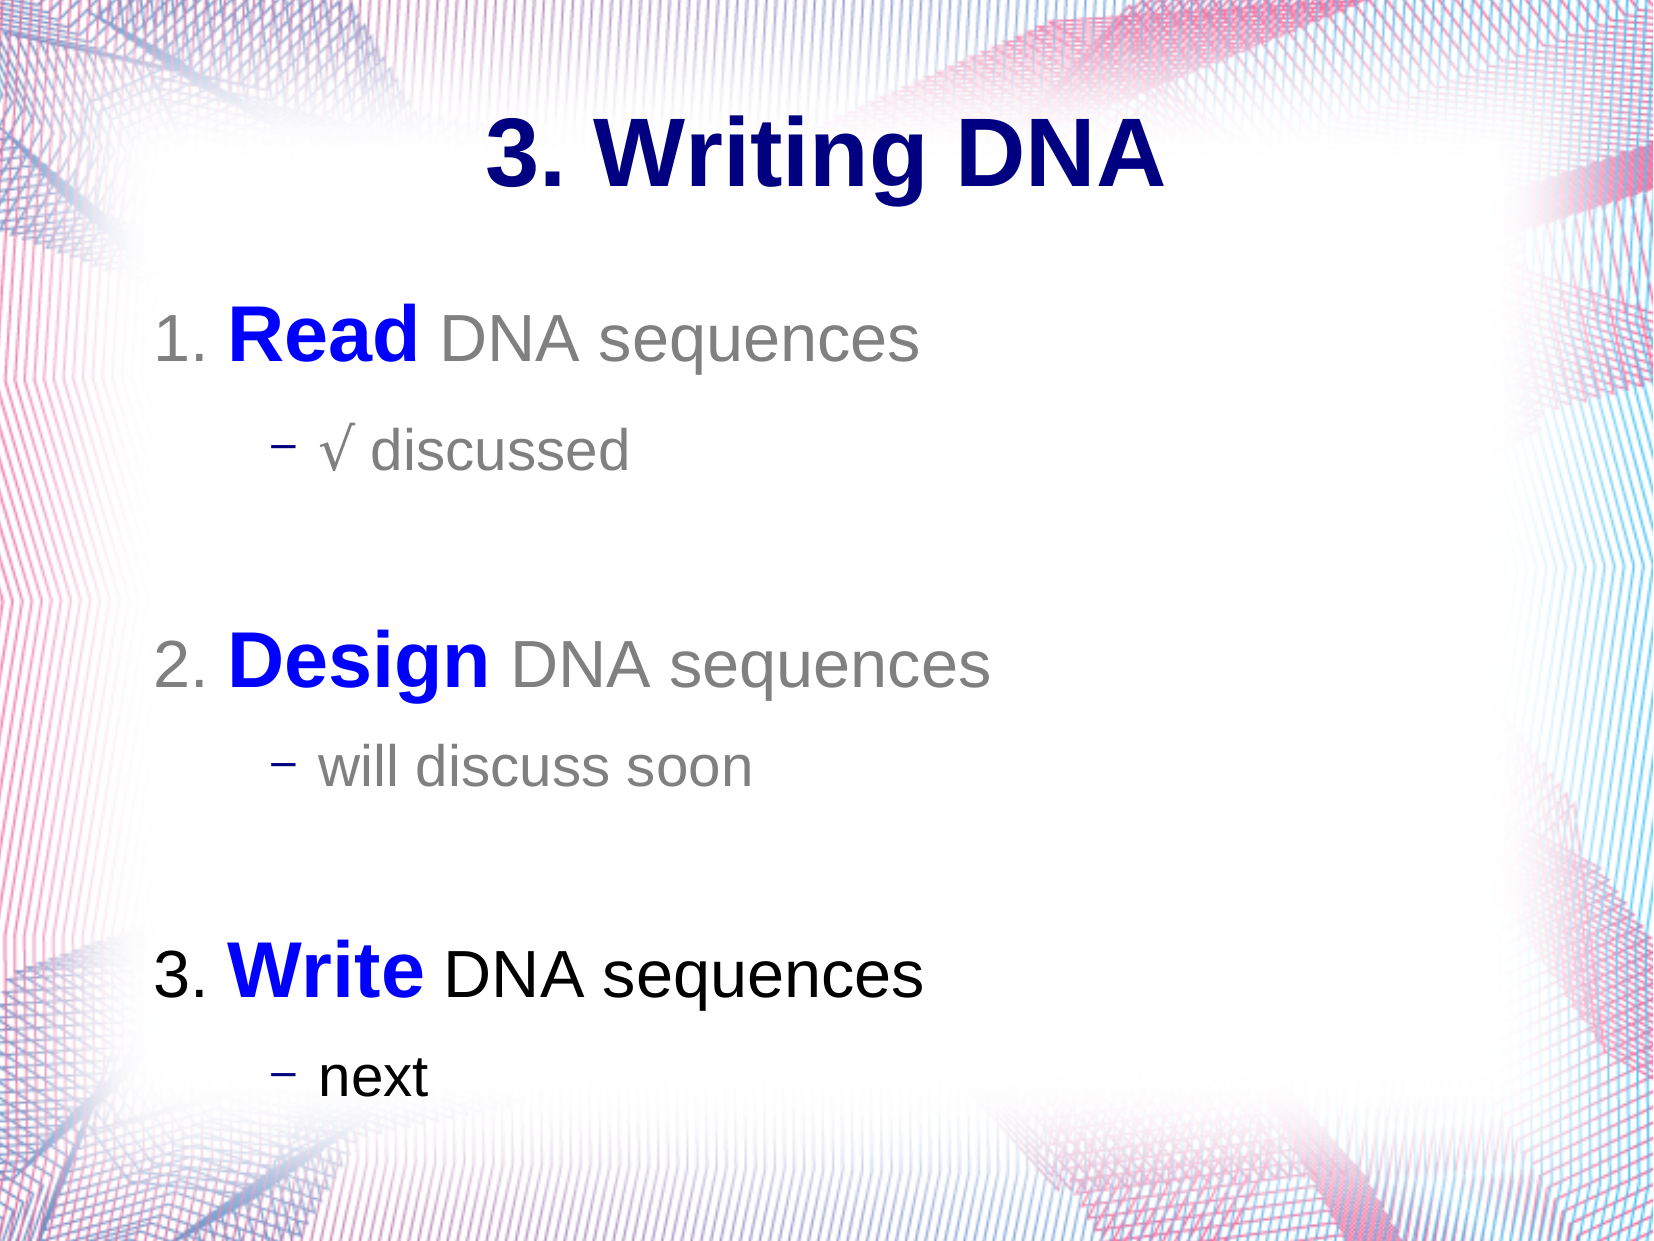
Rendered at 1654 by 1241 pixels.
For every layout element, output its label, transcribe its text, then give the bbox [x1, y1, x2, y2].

list 1. Read DNA sequences √ discussed 2. Design DNA sequences will discuss soon 3. Write DNA sequences next [82, 290, 1571, 1206]
picture [0, 0, 1654, 1241]
title 3. Writing DNA [82, 49, 1571, 257]
